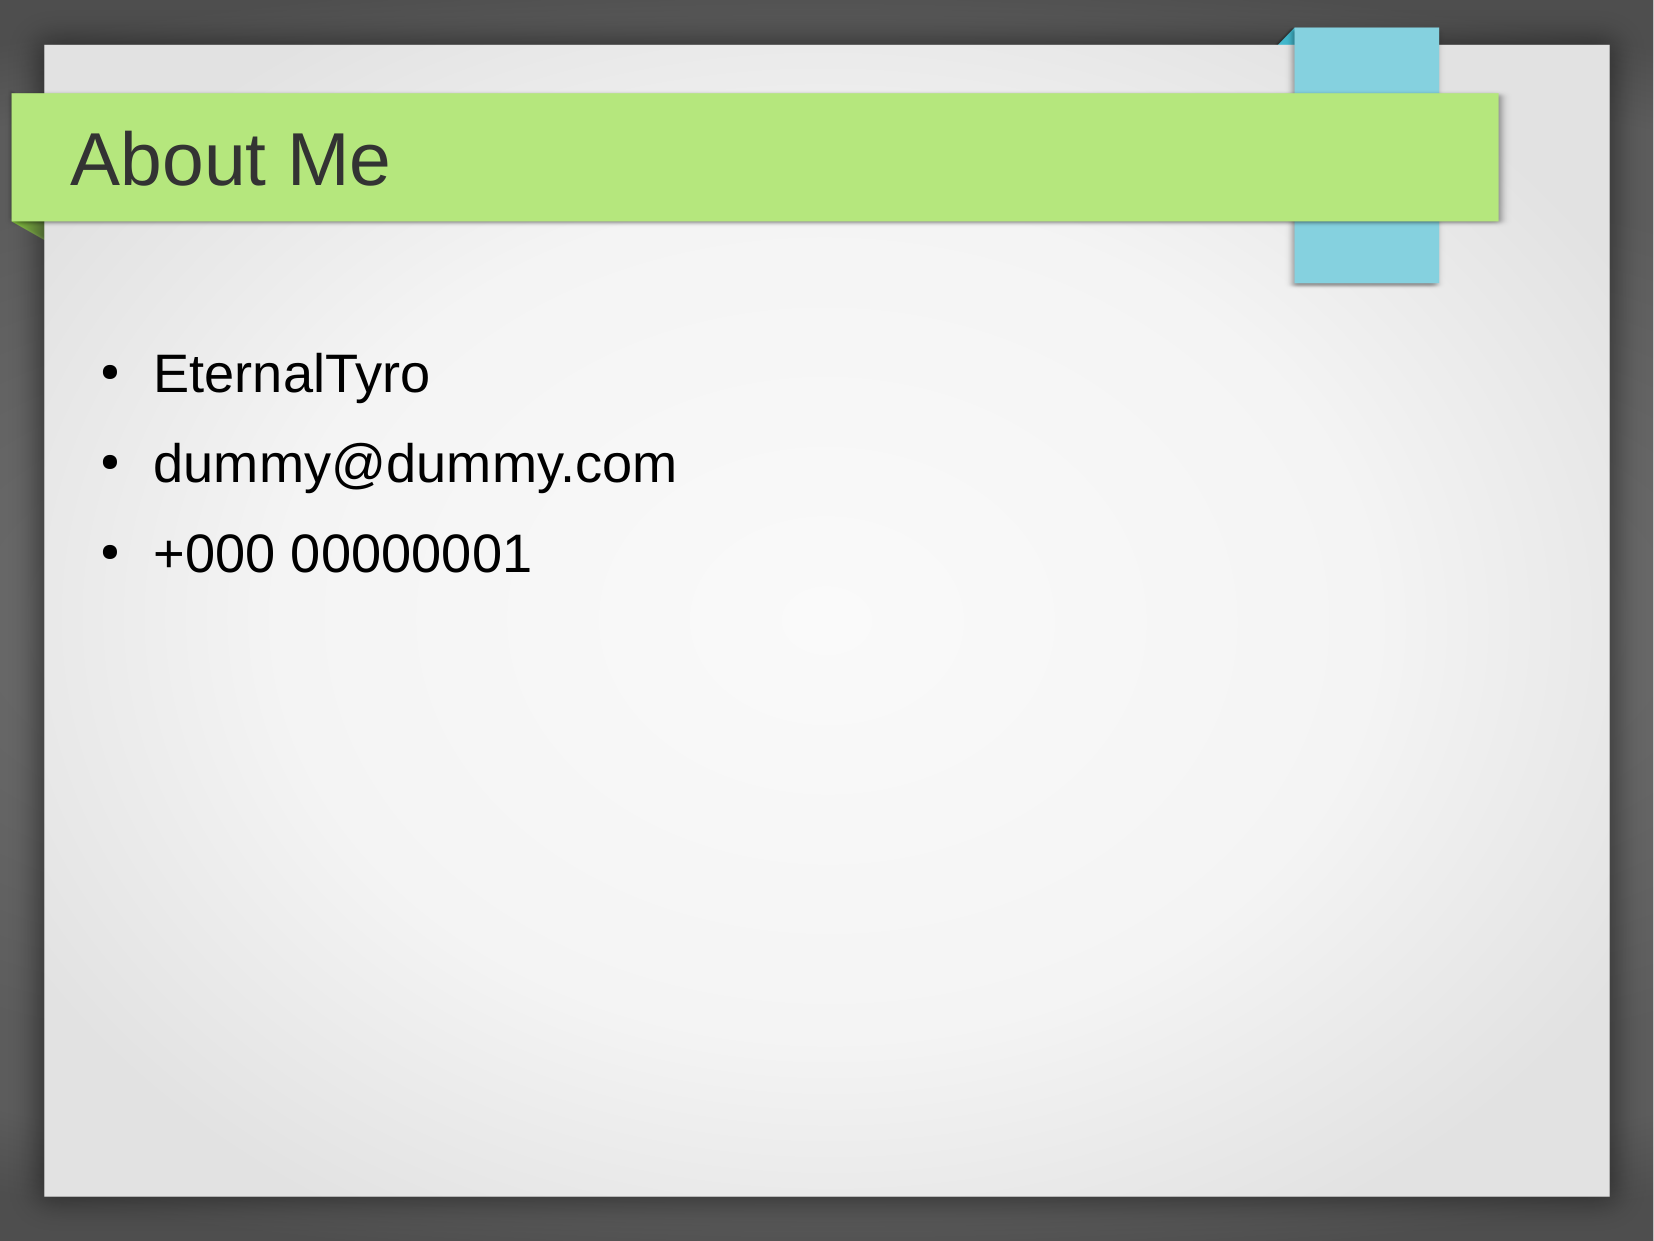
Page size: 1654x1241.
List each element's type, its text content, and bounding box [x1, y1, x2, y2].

title About Me [70, 106, 1229, 213]
picture [0, 0, 1654, 1241]
list EternalTyro dummy@dummy.com +000 00000001 [82, 343, 1538, 1063]
